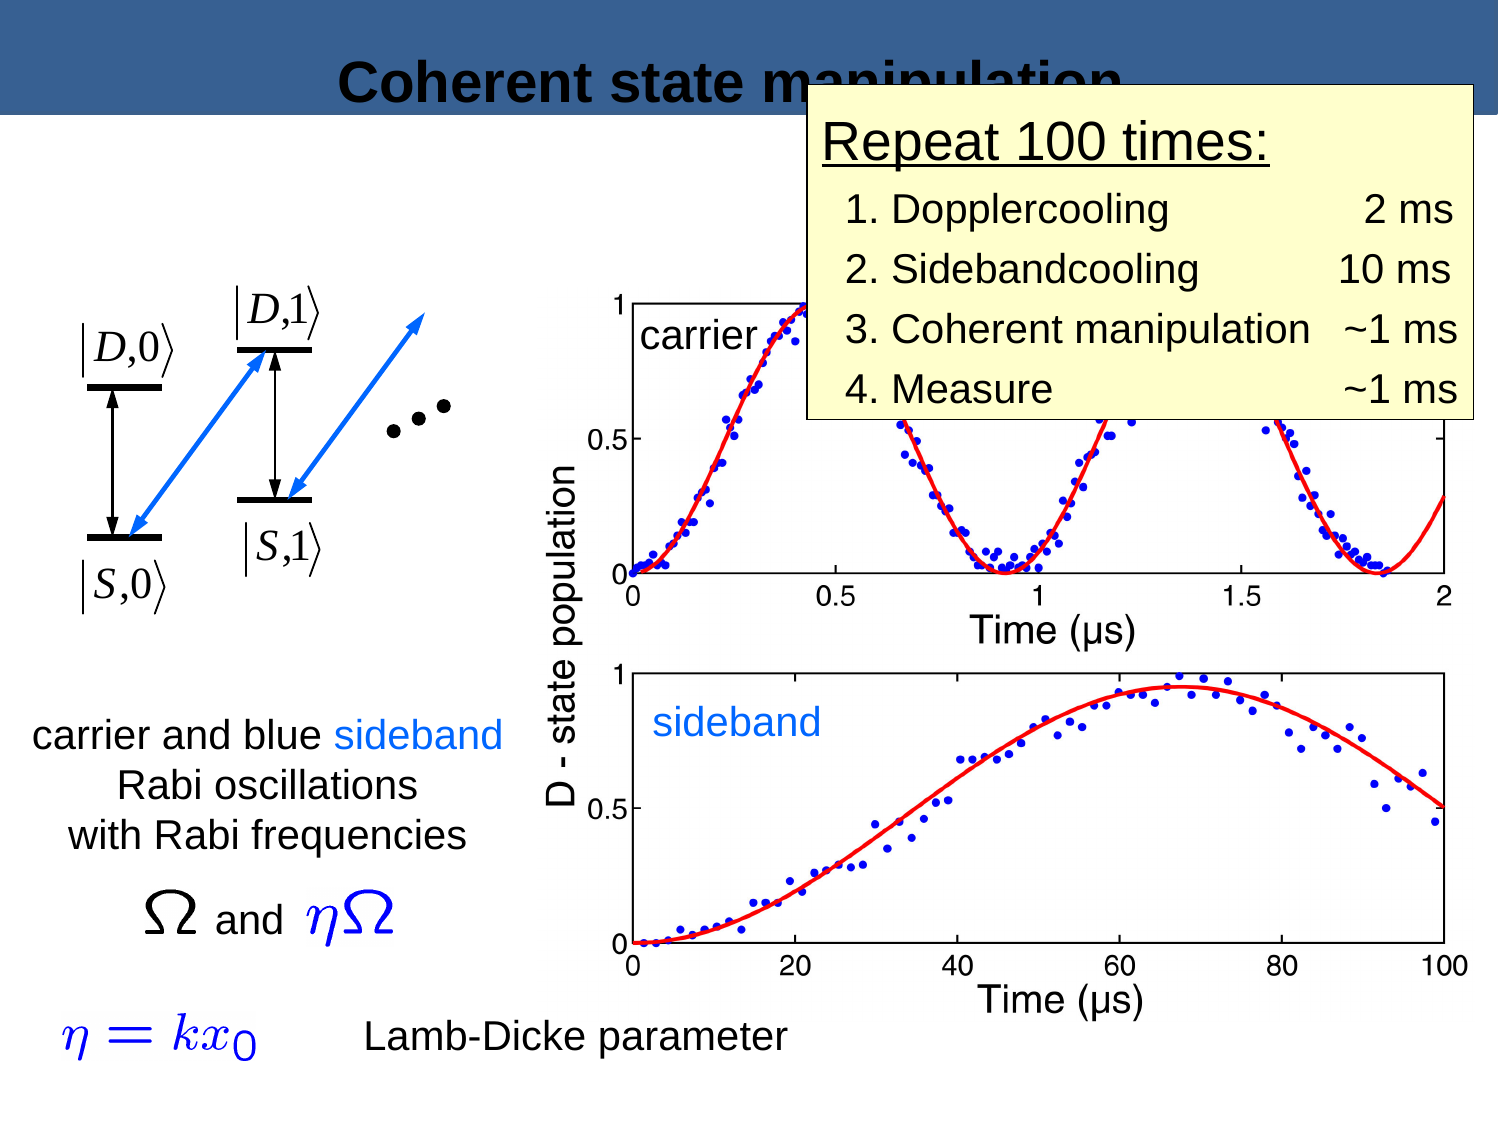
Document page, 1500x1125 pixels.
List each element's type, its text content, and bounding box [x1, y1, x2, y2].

text_box and [200, 885, 300, 951]
chart [237, 512, 331, 587]
text_box carrier [624, 299, 774, 366]
text_box [387, 424, 400, 438]
chart [228, 275, 329, 350]
picture [306, 887, 394, 947]
text_box  Lamb-Dicke parameter [0, 987, 804, 1070]
chart [74, 549, 175, 625]
text_box [437, 399, 451, 413]
picture [144, 889, 196, 937]
chart [74, 313, 183, 388]
text_box sideband [637, 687, 837, 753]
text_box Repeat 100 times: 1. Dopplercooling 2 ms 2. Sidebandcooling 10 ms 3. Coherent manipulation ~1 ms 4. Measure ~1 ms [806, 84, 1474, 420]
text_box [412, 412, 426, 425]
text_box carrier and blue sideband Rabi oscillations with Rabi frequencies [17, 699, 519, 866]
text_box Coherent state manipulation [322, 36, 1140, 122]
picture [61, 1011, 256, 1061]
picture [537, 287, 1475, 1022]
